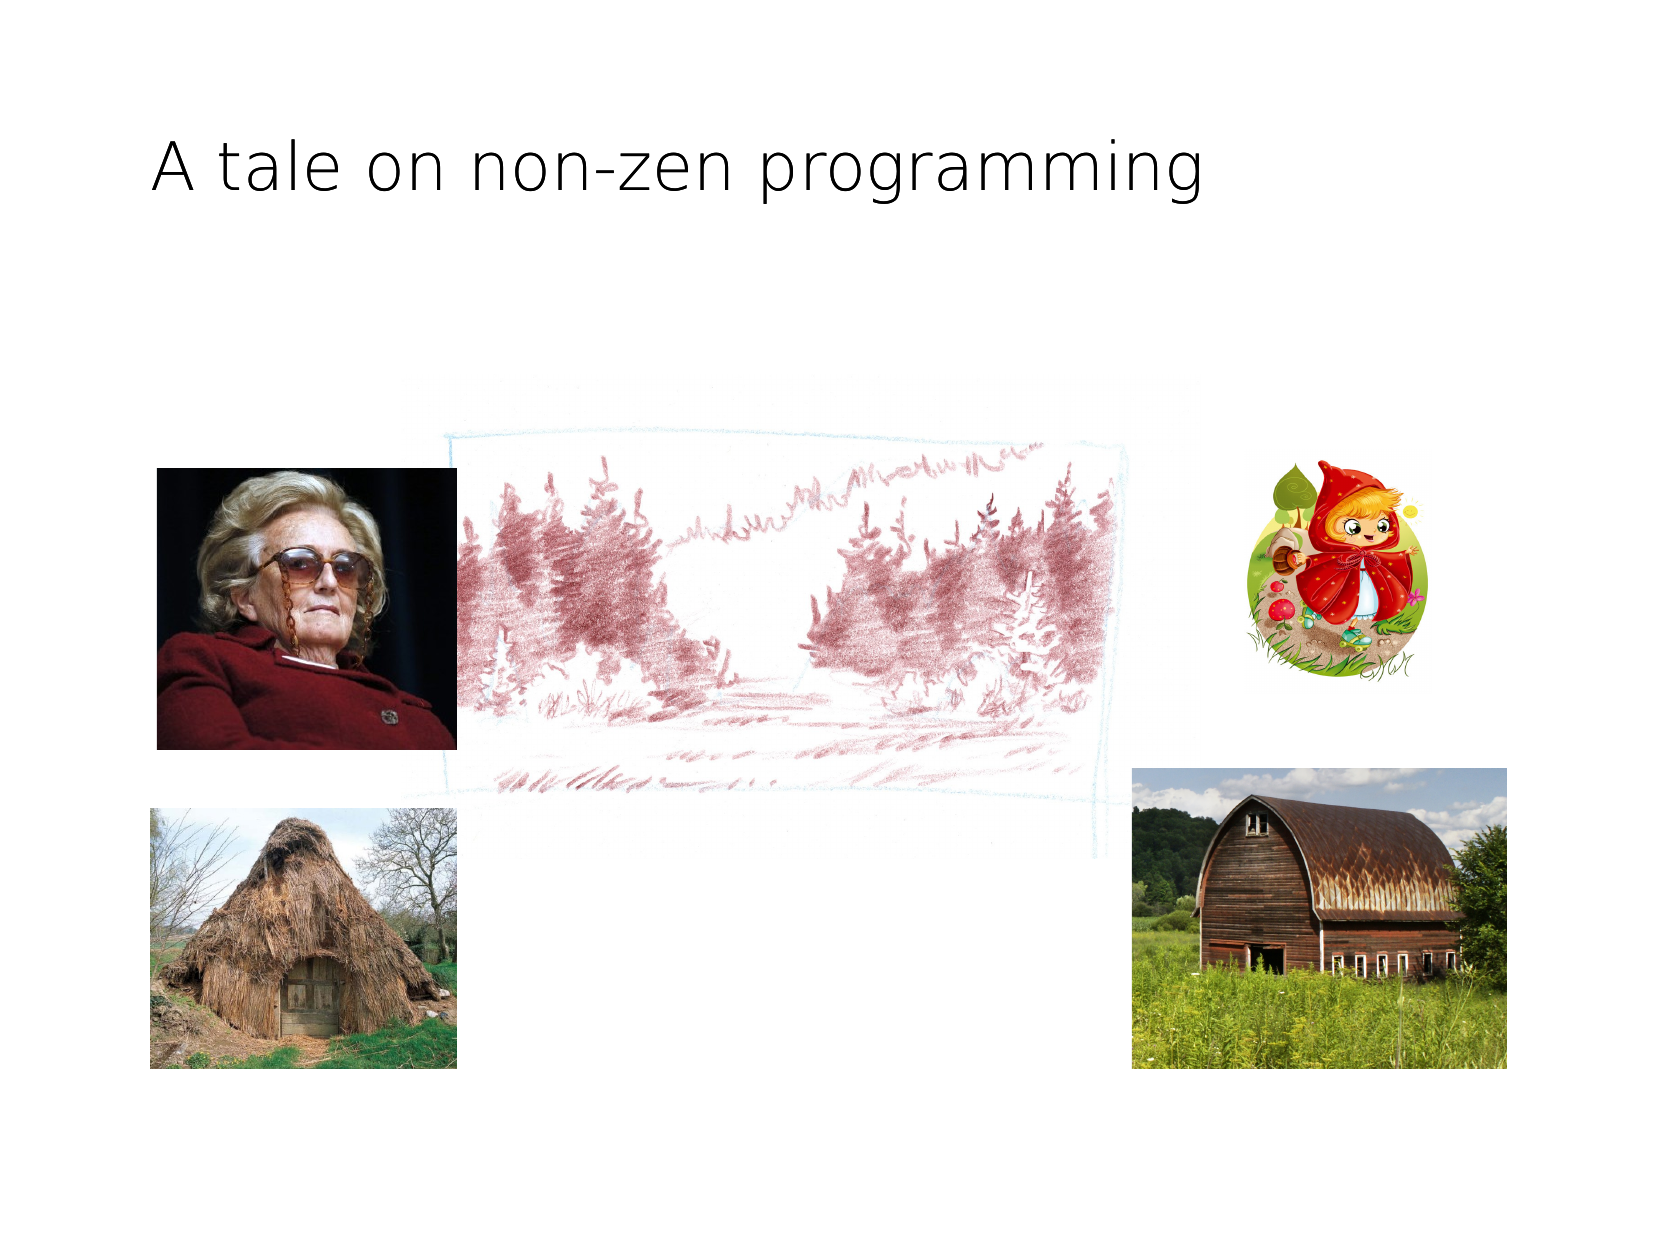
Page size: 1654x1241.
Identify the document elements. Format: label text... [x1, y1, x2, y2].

text_box A tale on non-zen programming [150, 0, 1639, 335]
picture [1244, 449, 1432, 694]
picture [150, 374, 1507, 1069]
